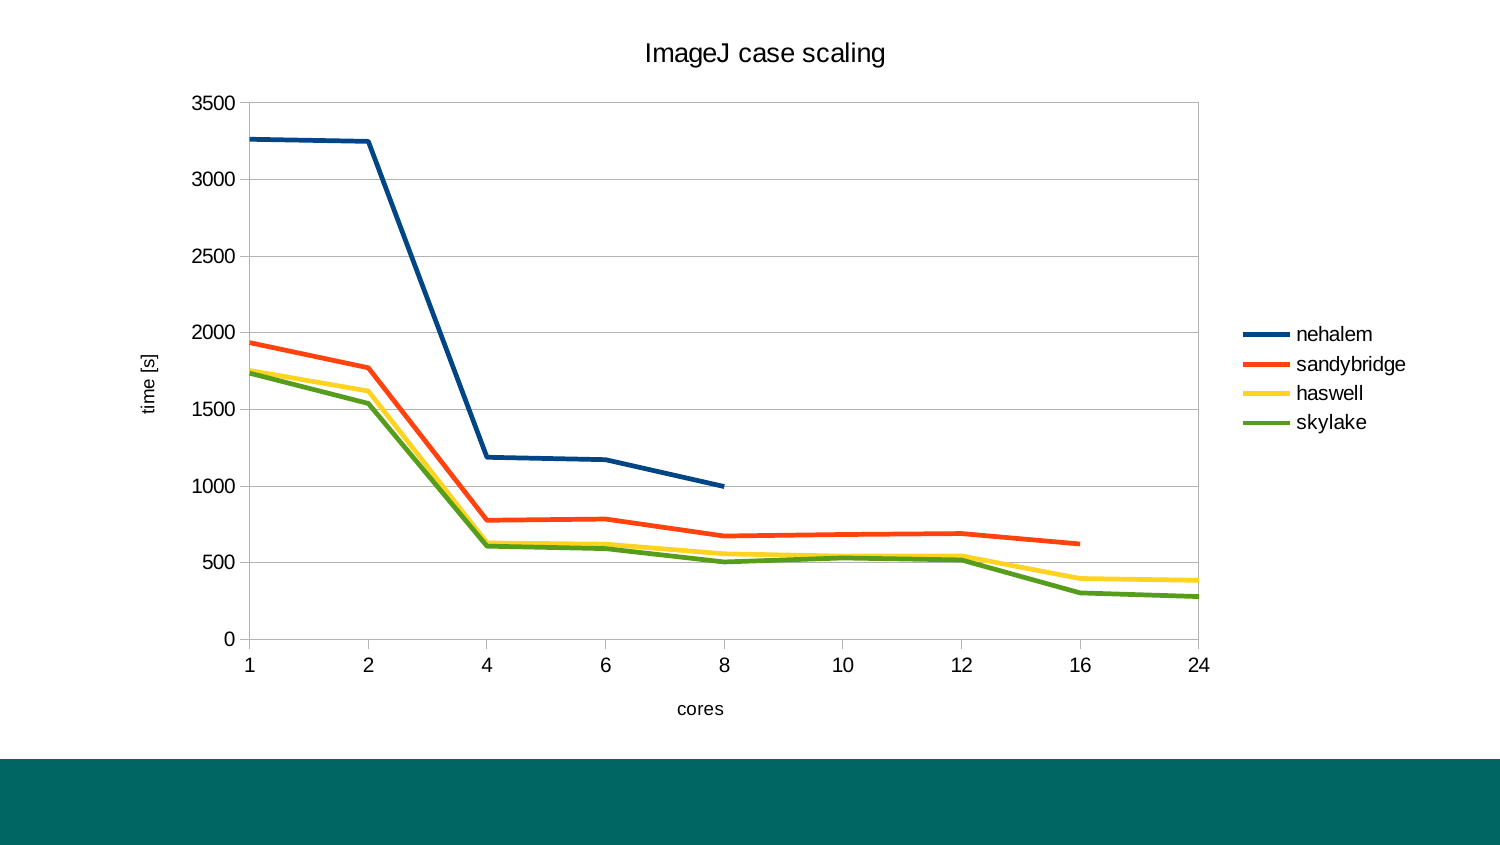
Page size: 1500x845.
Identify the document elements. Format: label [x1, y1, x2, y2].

chart [105, 7, 1426, 751]
